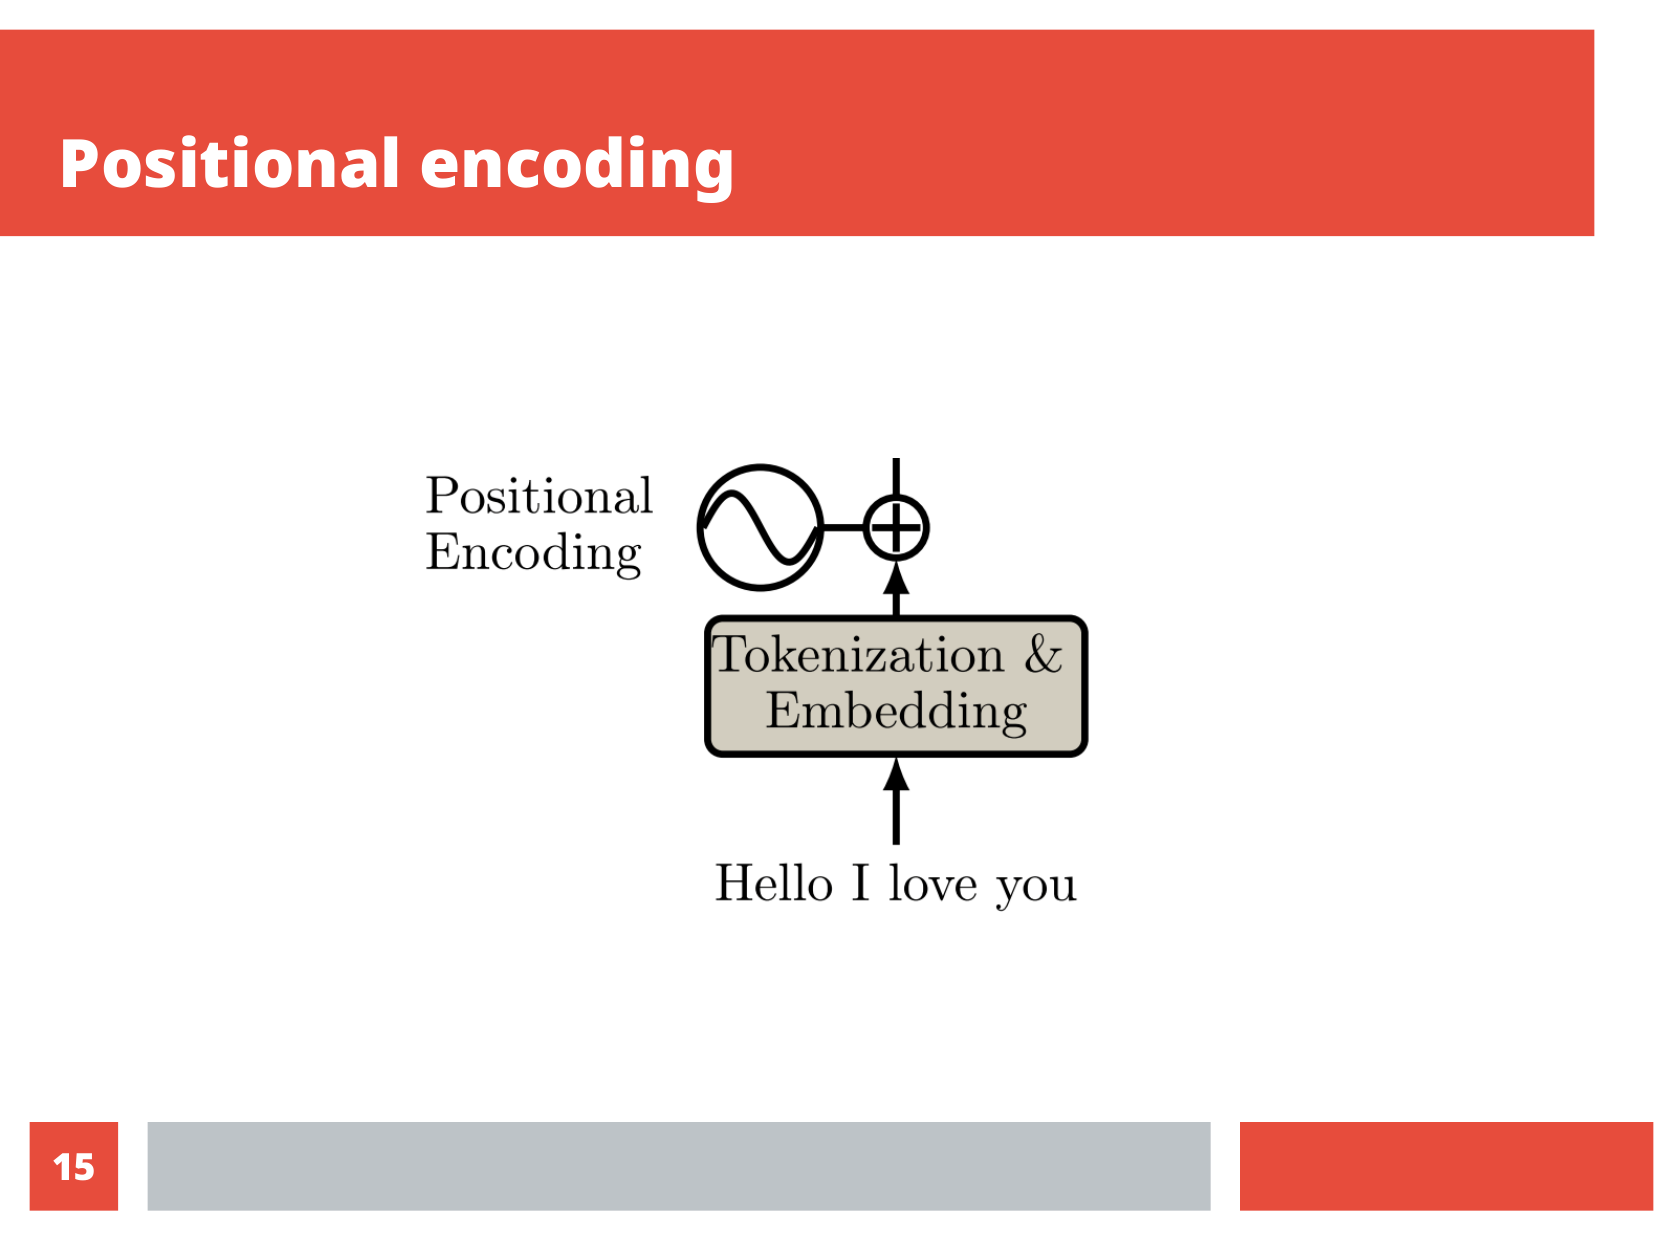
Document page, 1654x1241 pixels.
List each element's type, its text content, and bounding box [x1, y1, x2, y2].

picture [419, 458, 1096, 916]
title Positional encoding [59, 59, 1595, 207]
